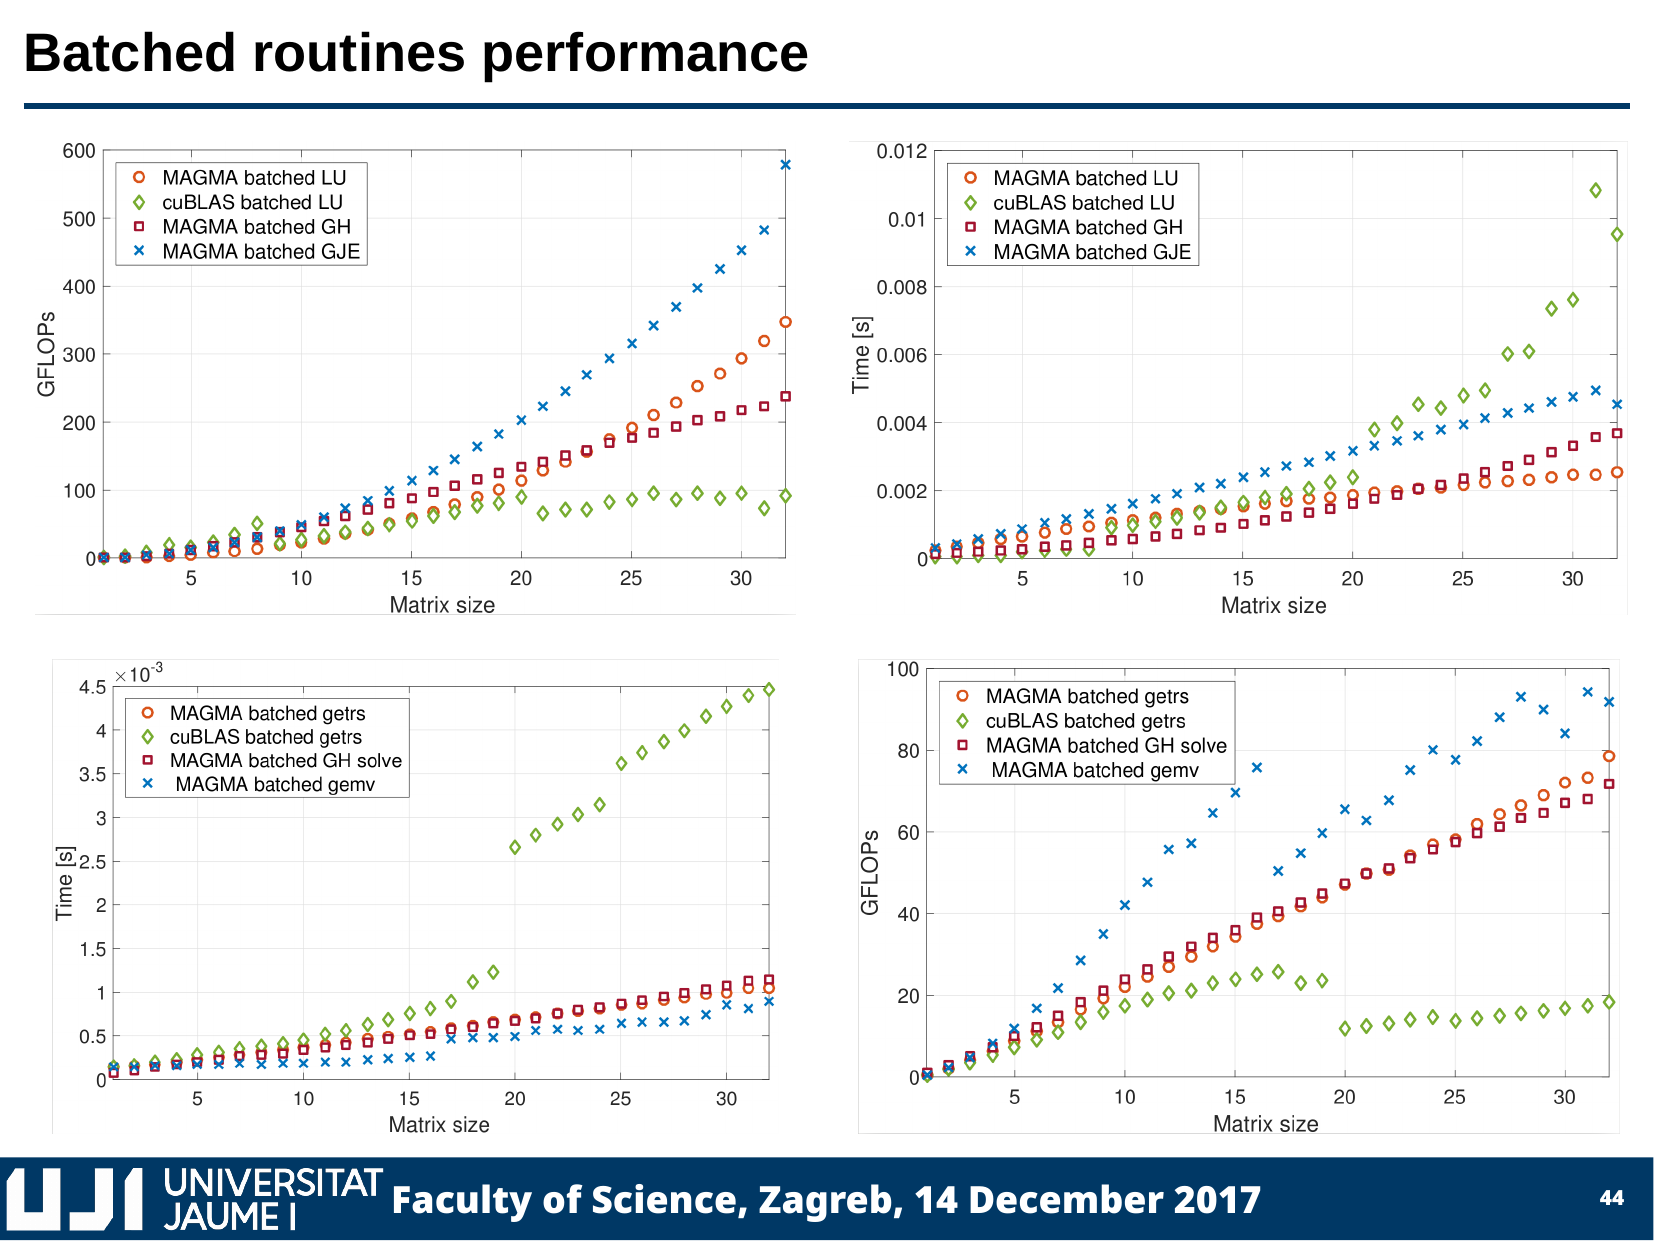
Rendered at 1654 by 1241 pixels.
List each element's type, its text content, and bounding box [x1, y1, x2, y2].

title Batched routines performance [23, 0, 1630, 107]
picture [34, 659, 797, 1134]
picture [0, 1158, 390, 1241]
picture [875, 659, 1603, 1134]
picture [35, 141, 796, 615]
picture [849, 141, 1628, 615]
